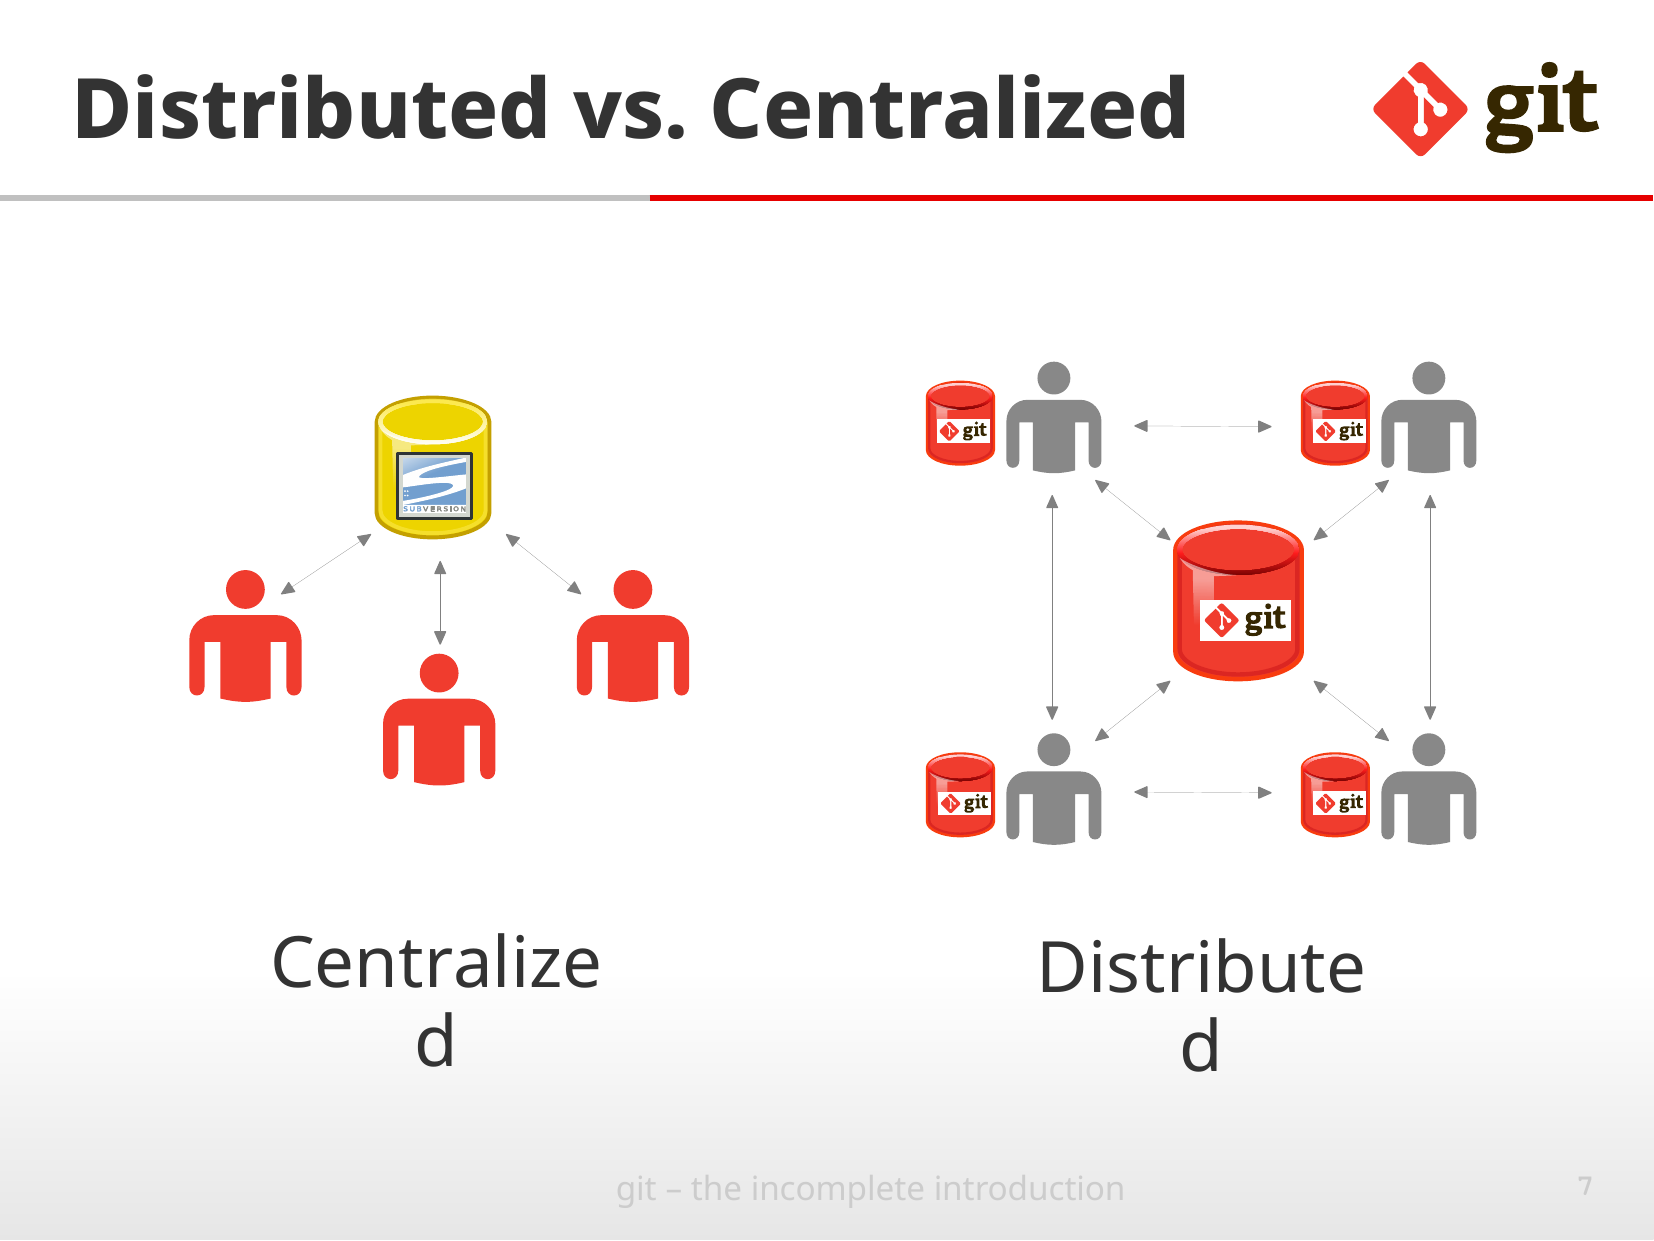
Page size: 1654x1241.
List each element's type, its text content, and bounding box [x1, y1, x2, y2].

picture [1298, 725, 1492, 861]
picture [923, 725, 1117, 861]
text_box Distributed [1012, 921, 1403, 1016]
picture [363, 644, 514, 795]
picture [169, 560, 320, 711]
picture [557, 560, 708, 711]
picture [923, 353, 1117, 490]
text_box Centralized [246, 917, 631, 1020]
picture [1169, 492, 1335, 726]
picture [1298, 353, 1492, 490]
title Distributed vs. Centralized [56, 36, 1546, 175]
picture [371, 370, 519, 580]
